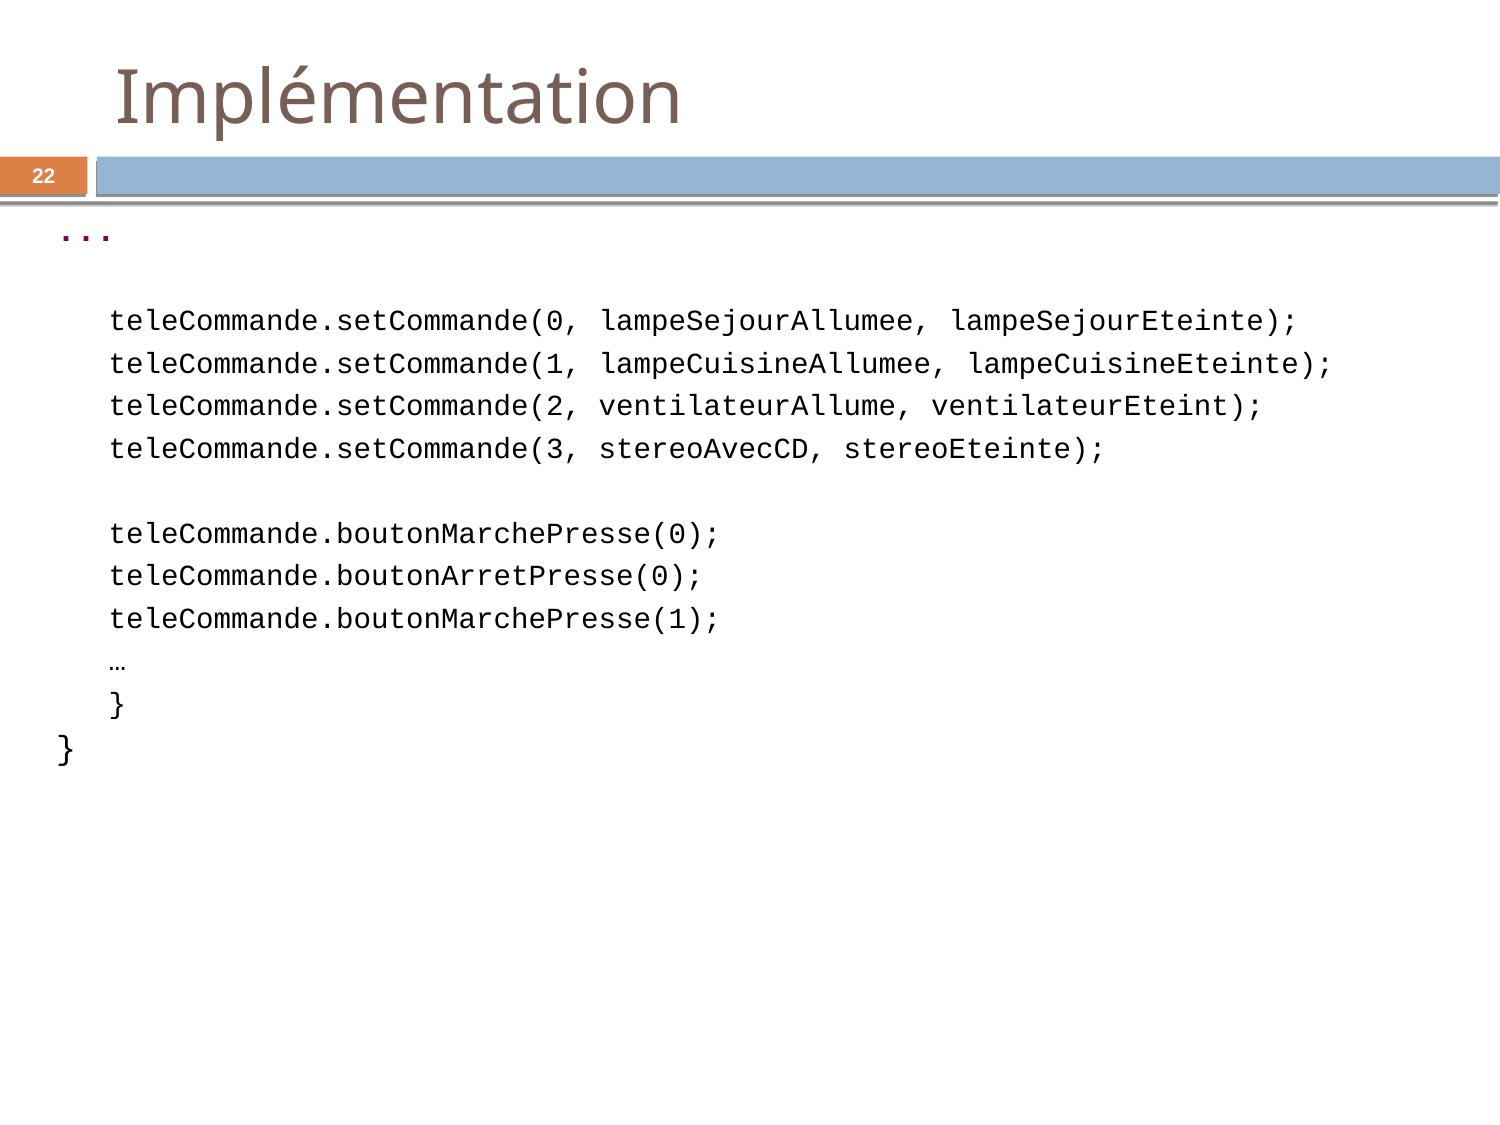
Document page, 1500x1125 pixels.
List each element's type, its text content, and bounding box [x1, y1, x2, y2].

slide_number <numéro> [0, 155, 88, 196]
title Implémentation [100, 37, 1438, 149]
list ... teleCommande.setCommande(0, lampeSejourAllumee, lampeSejourEteinte); teleCommande.setCommande(1, lampeCuisineAllumee, lampeCuisineEteinte); teleCommande.setCommande(2, ventilateurAllume, ventilateurEteint); teleCommande.setCommande(3, stereoAvecCD, stereoEteinte); teleCommande.boutonMarchePresse(0); teleCommande.boutonArretPresse(0); teleCommande.boutonMarchePresse(1); … } } [41, 208, 1500, 1101]
